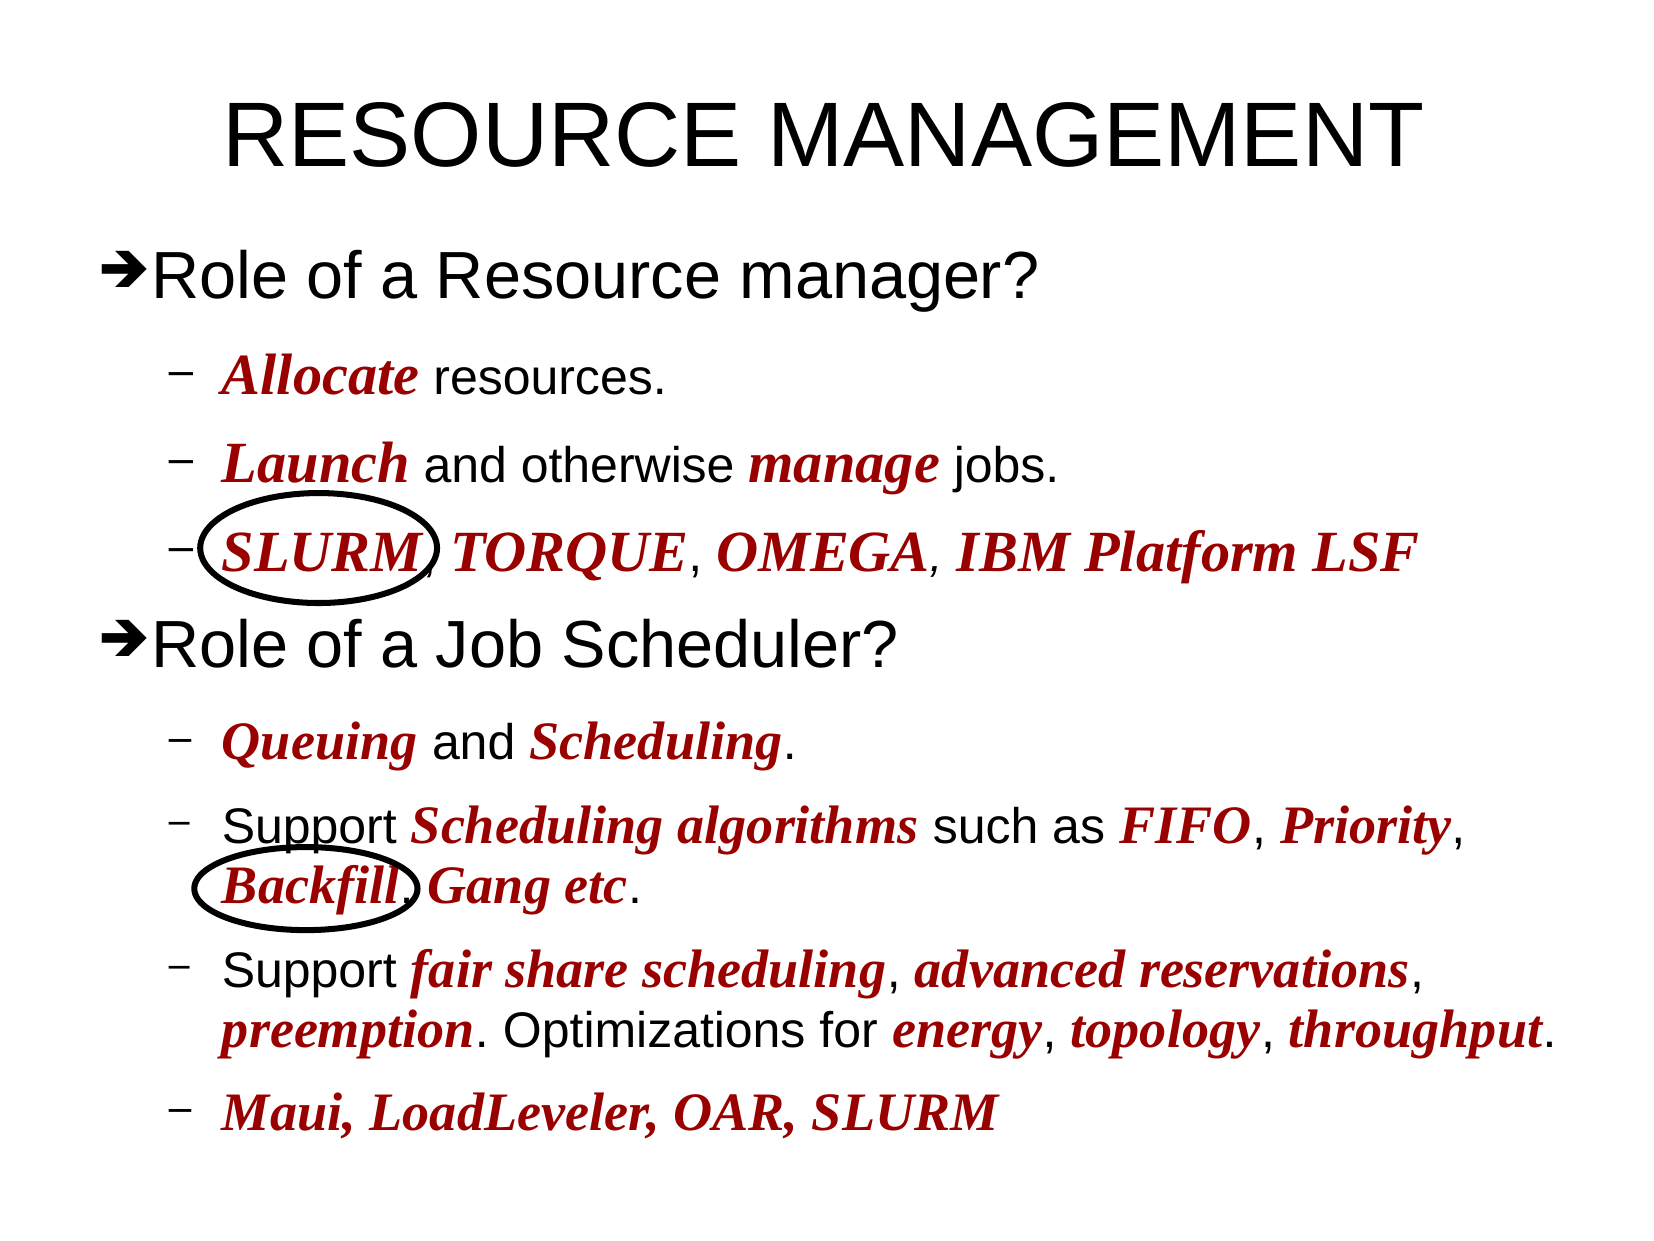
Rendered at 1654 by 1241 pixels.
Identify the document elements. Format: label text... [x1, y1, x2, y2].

list Role of a Resource manager? Allocate resources. Launch and otherwise manage jobs. SLURM, TORQUE, OMEGA, IBM Platform LSF Role of a Job Scheduler? Queuing and Scheduling. Support Scheduling algorithms such as FIFO, Priority, Backfill, Gang etc. Support fair share scheduling, advanced reservations, preemption. Optimizations for energy, topology, throughput. Maui, LoadLeveler, OAR, SLURM [80, 238, 1569, 1181]
title RESOURCE MANAGEMENT [80, 31, 1569, 238]
